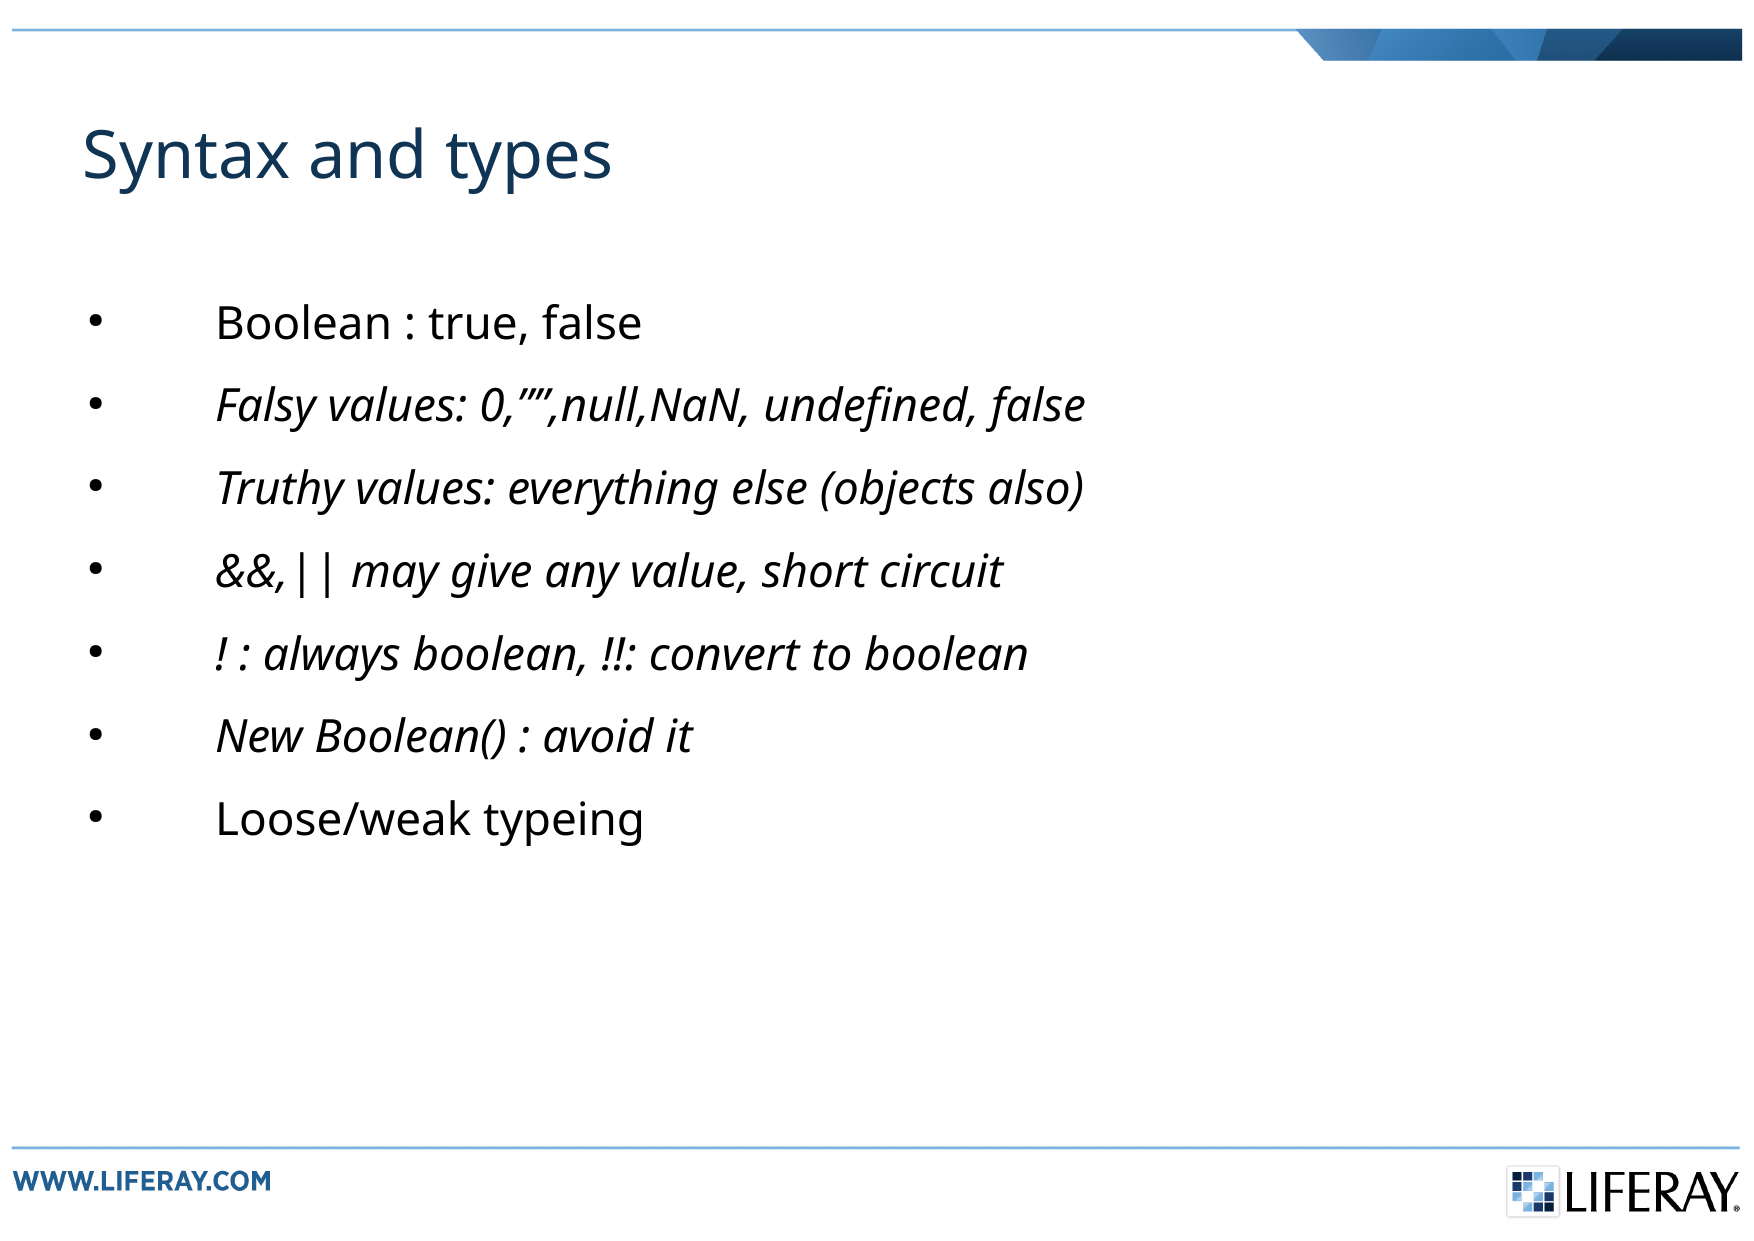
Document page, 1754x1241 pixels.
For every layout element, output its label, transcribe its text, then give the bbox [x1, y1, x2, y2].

list Boolean : true, false Falsy values: 0,””,null,NaN, undefined, false Truthy values: everything else (objects also) &&,|| may give any value, short circuit ! : always boolean, !!: convert to boolean New Boolean() : avoid it Loose/weak typeing [87, 290, 1667, 1109]
picture [10, 1124, 1741, 1234]
picture [12, 0, 1743, 84]
title Syntax and types [82, 49, 1571, 257]
